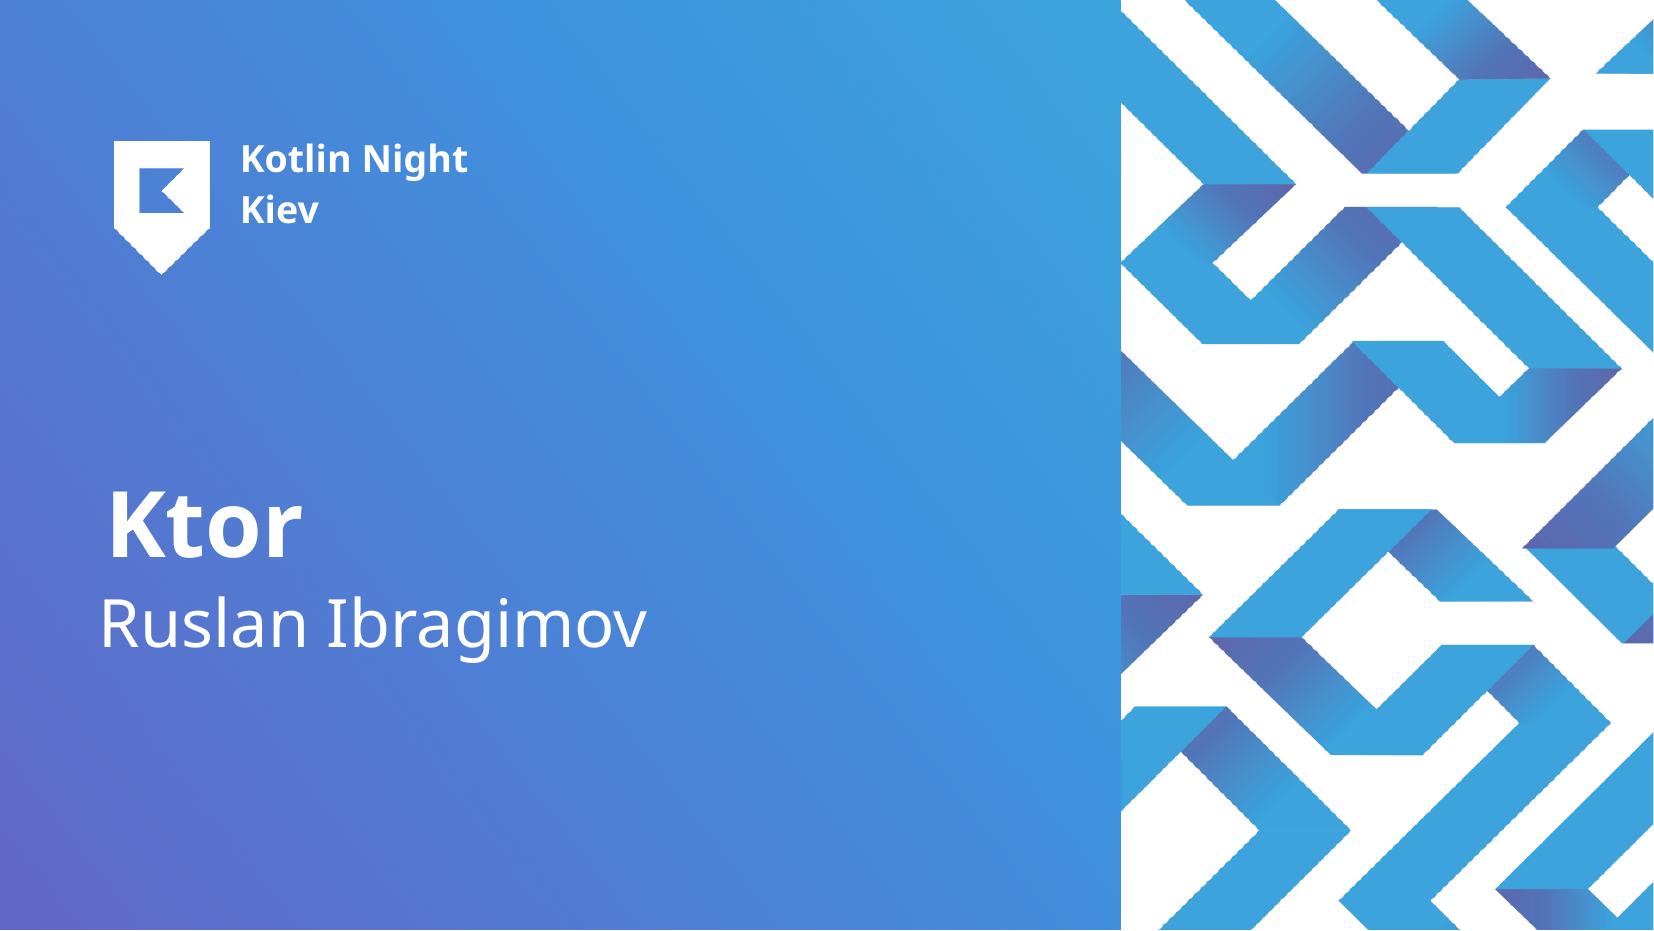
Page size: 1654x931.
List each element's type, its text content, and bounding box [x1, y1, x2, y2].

title Ktor [105, 459, 1111, 584]
text_box Kotlin Night Kiev [225, 125, 485, 224]
picture [0, 0, 1654, 930]
text_box Ruslan Ibragimov [84, 568, 681, 655]
